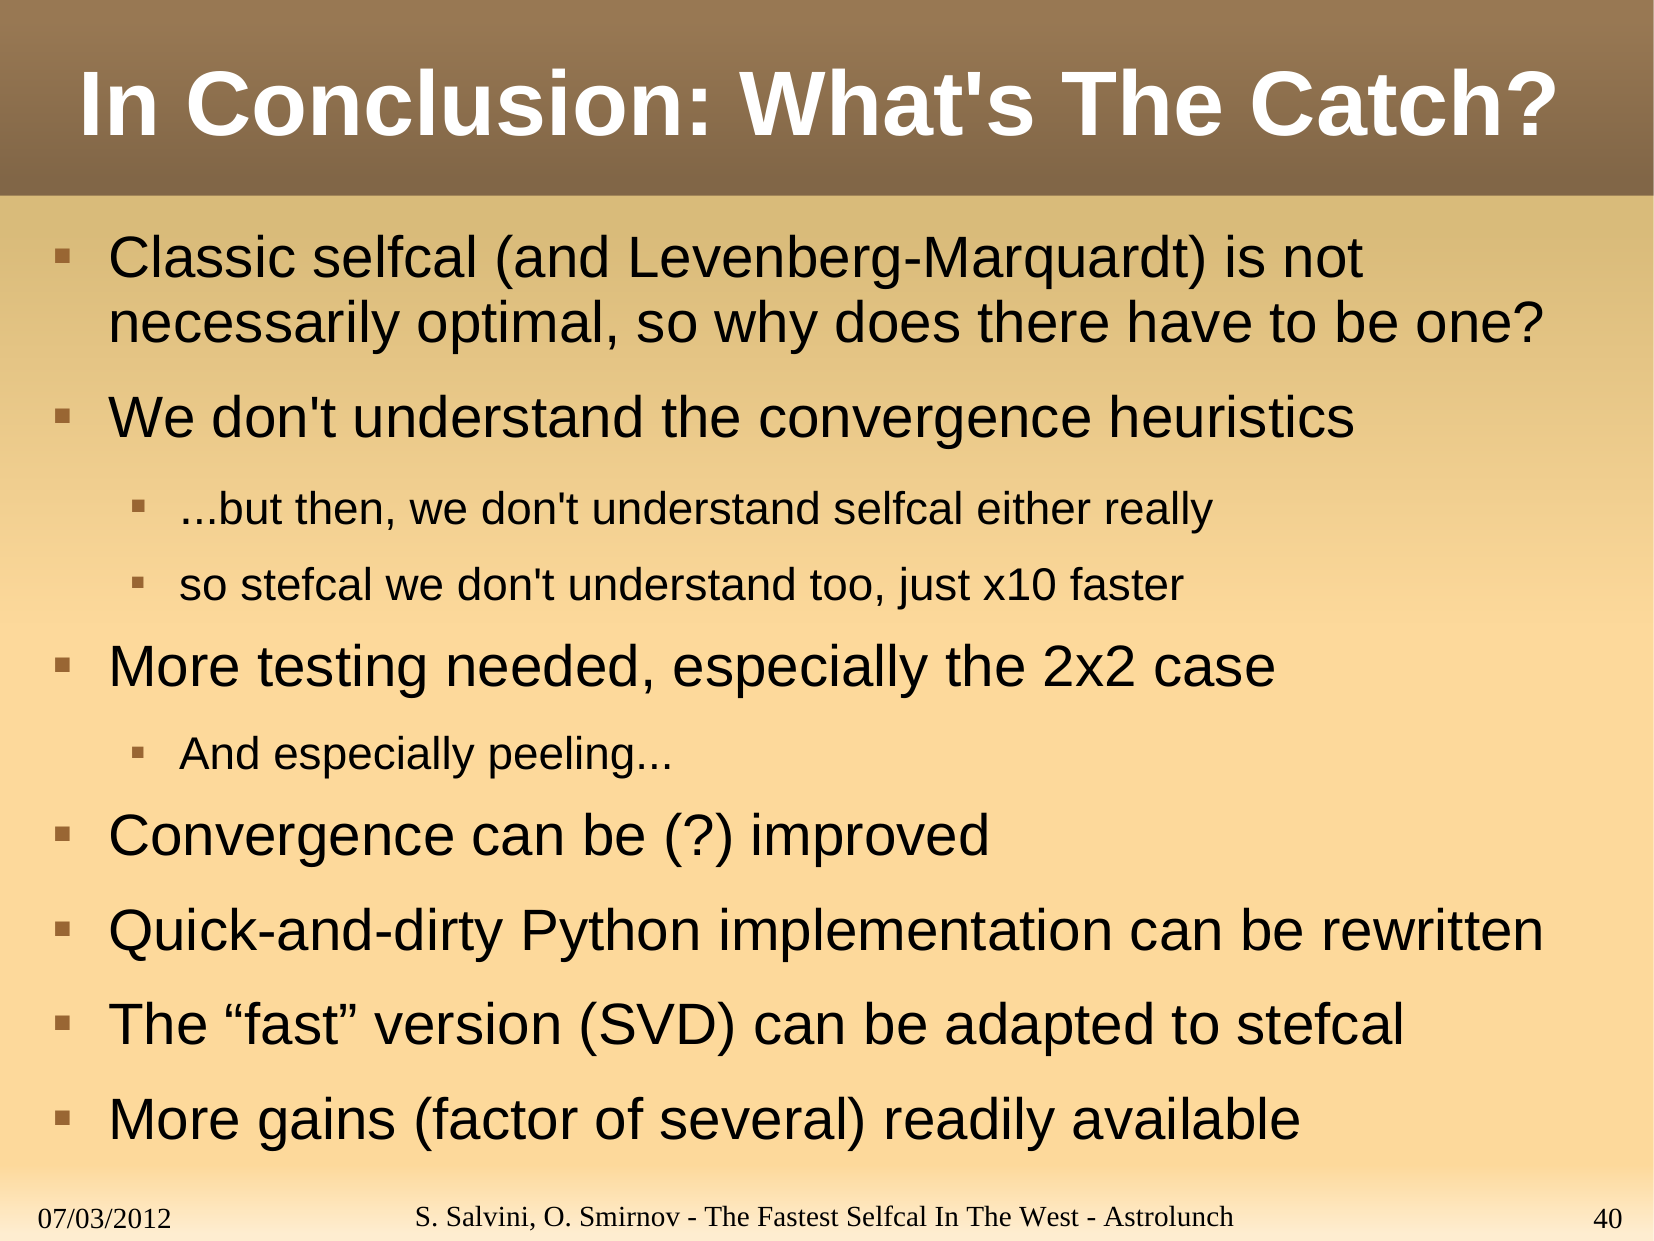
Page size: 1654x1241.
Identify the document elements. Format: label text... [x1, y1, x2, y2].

list Classic selfcal (and Levenberg-Marquardt) is not necessarily optimal, so why does there have to be one? We don't understand the convergence heuristics ...but then, we don't understand selfcal either really so stefcal we don't understand too, just x10 faster More testing needed, especially the 2x2 case And especially peeling... Convergence can be (?) improved Quick-and-dirty Python implementation can be rewritten The “fast” version (SVD) can be adapted to stefcal More gains (factor of several) readily available [37, 225, 1613, 1163]
picture [0, 0, 1654, 1241]
title In Conclusion: What's The Catch? [76, 7, 1565, 200]
